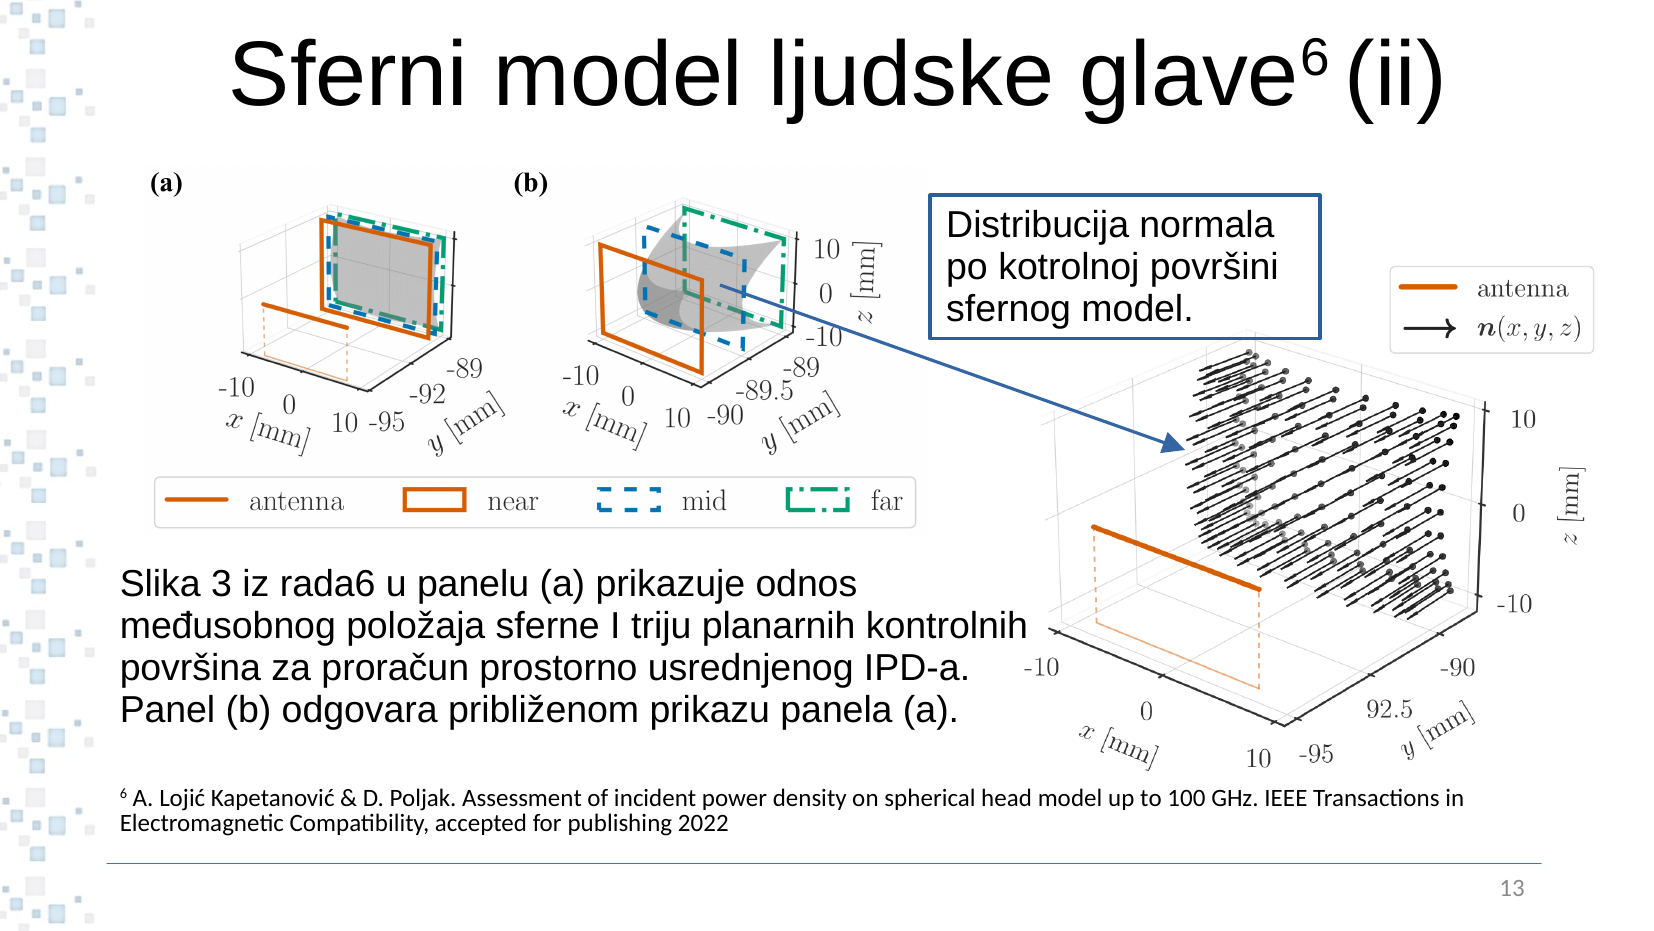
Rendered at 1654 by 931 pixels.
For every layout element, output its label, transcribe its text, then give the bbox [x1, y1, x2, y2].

text_box Slika 3 iz rada6 u panelu (a) prikazuje odnos međusobnog položaja sferne I triju planarnih kontrolnih površina za proračun prostorno usrednjenog IPD-a. Panel (b) odgovara približenom prikazu panela (a). [105, 555, 1051, 751]
title Sferni model ljudske glave6 (ii) [120, 6, 1556, 142]
text_box Distribucija normala po kotrolnoj površini sfernog model. [930, 195, 1321, 339]
picture [0, 0, 1654, 931]
text_box 6 A. Lojić Kapetanović & D. Poljak. Assessment of incident power density on spherical head model up to 100 GHz. IEEE Transactions in Electromagnetic Compatibility, accepted for publishing 2022 [105, 780, 1636, 854]
